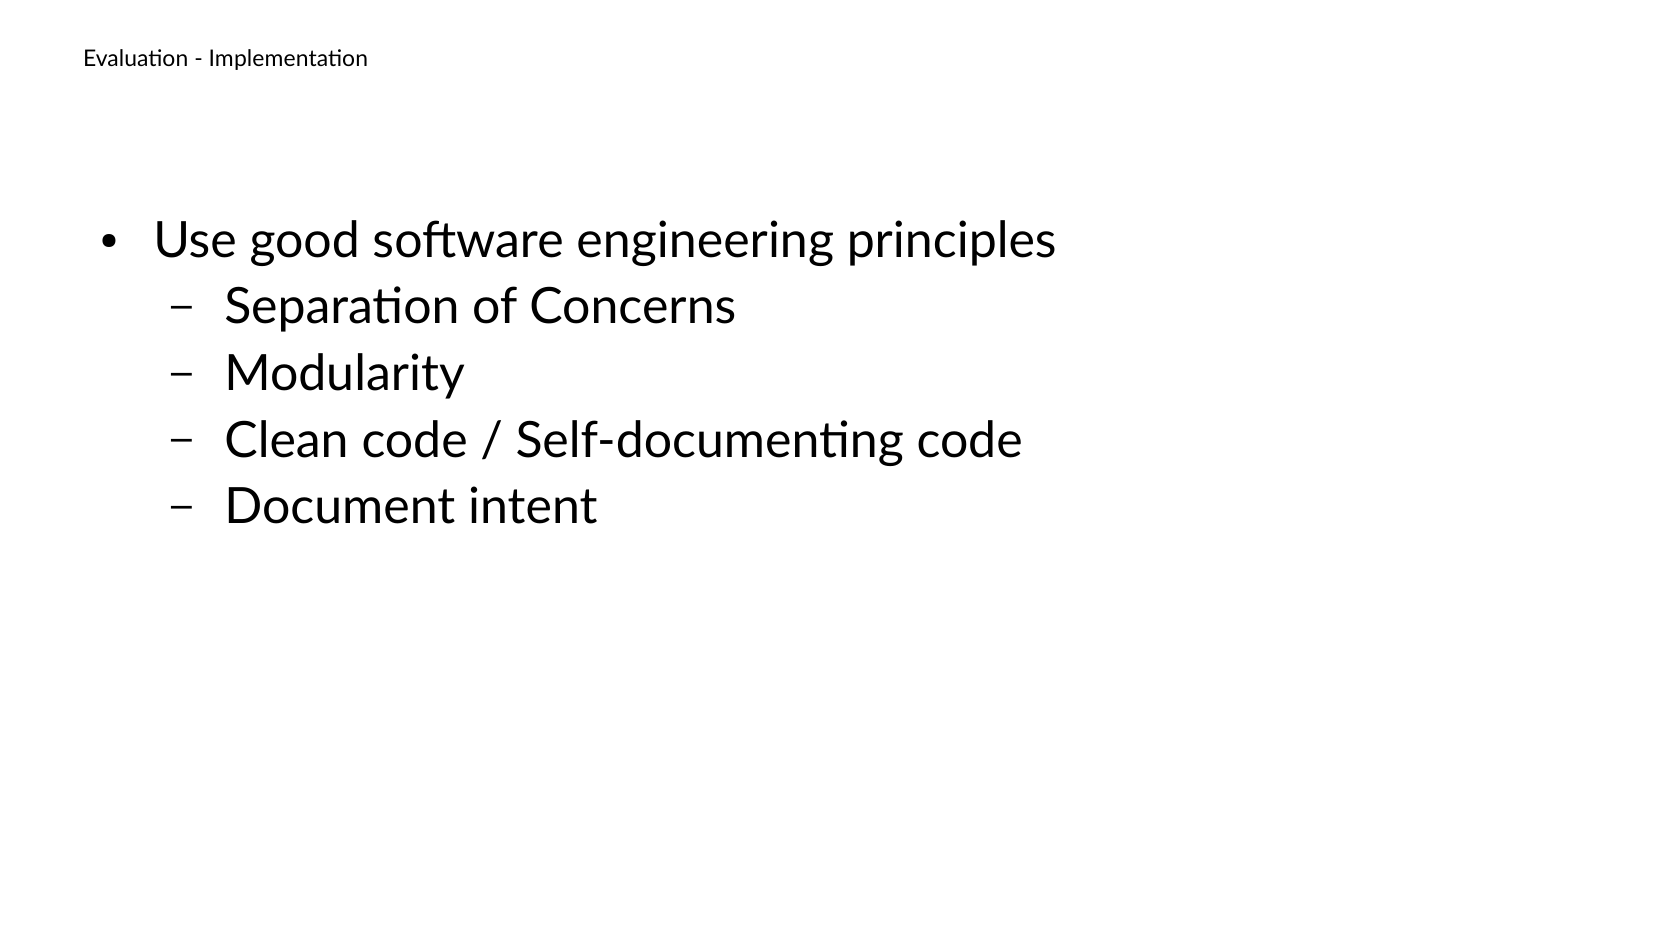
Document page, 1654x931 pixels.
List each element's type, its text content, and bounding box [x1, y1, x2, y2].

title Evaluation - Implementation [83, 0, 1571, 119]
list Use good software engineering principles Separation of Concerns Modularity Clean code / Self-documenting code Document intent [82, 217, 1571, 839]
